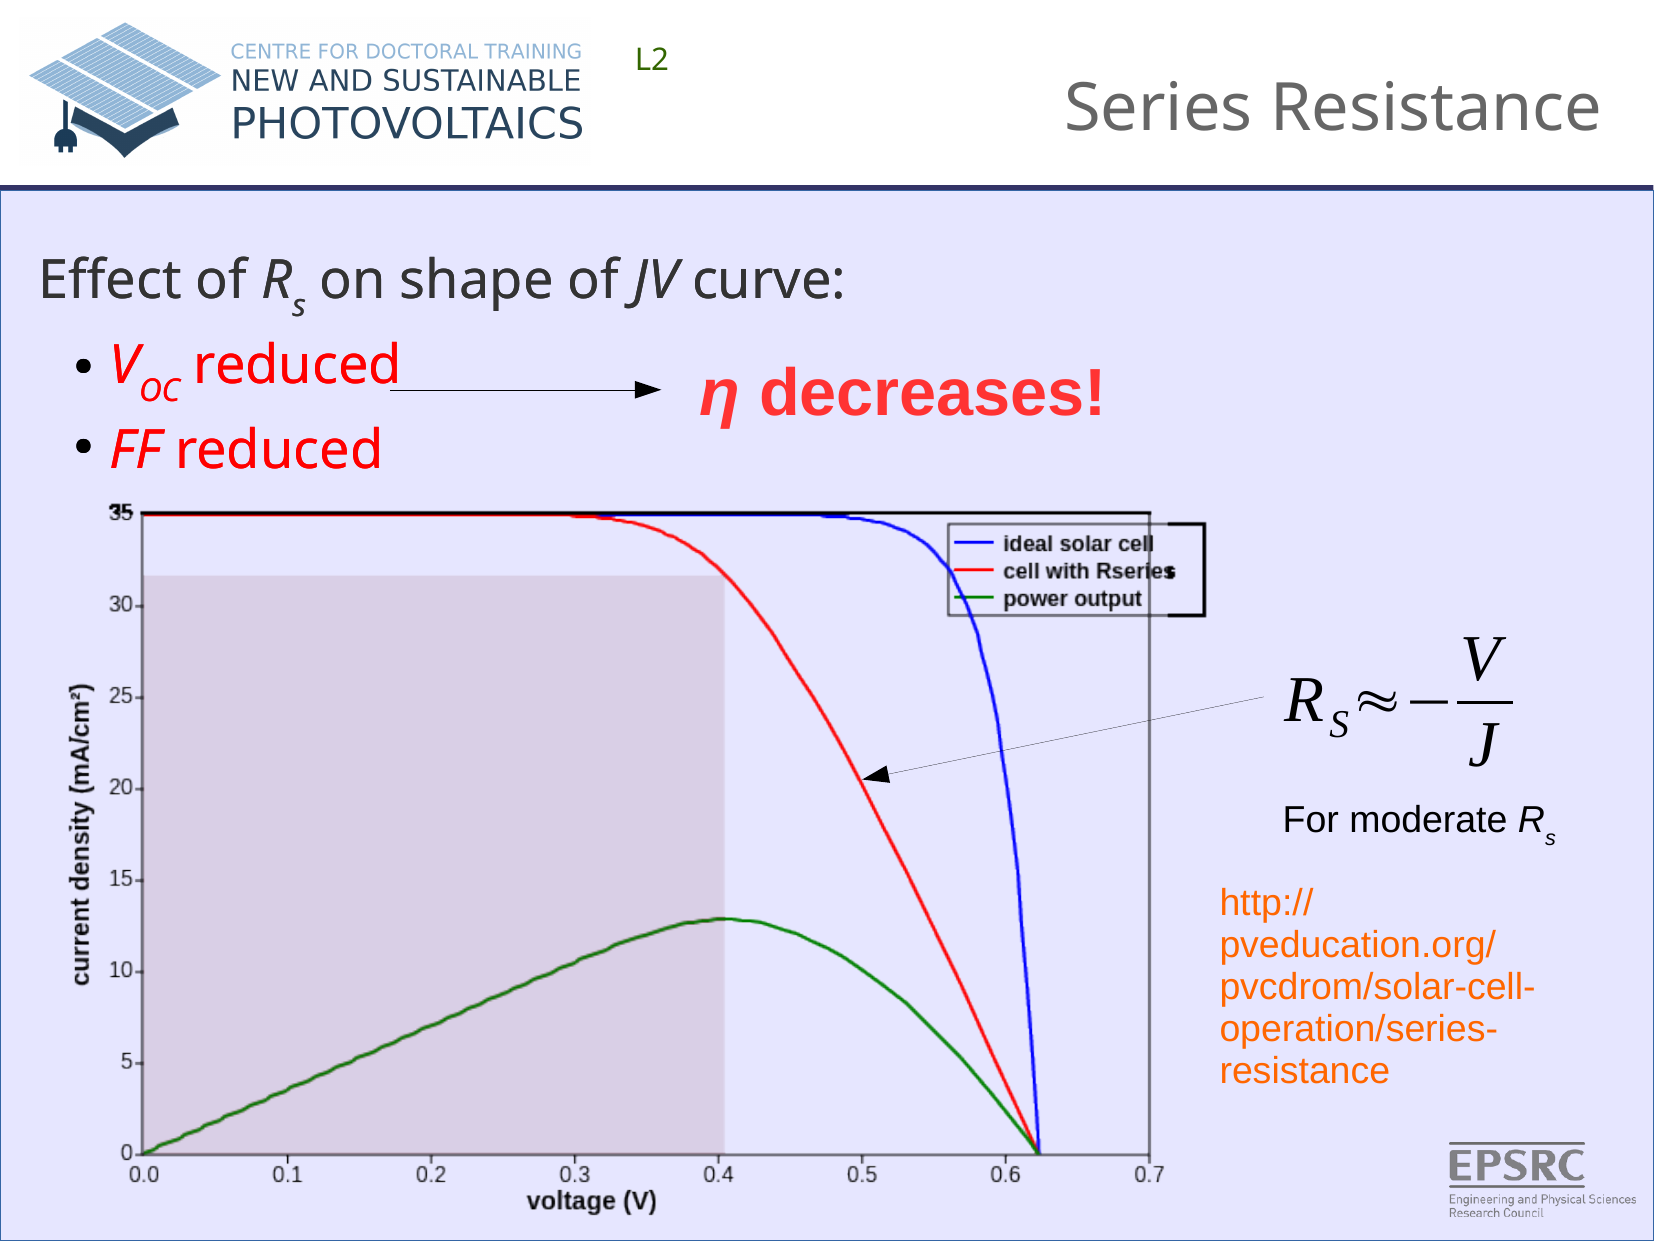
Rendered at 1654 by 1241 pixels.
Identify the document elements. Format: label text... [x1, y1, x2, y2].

picture [19, 17, 591, 166]
text_box Effect of Rs on shape of JV curve: VOC reduced FF reduced [23, 232, 1607, 623]
text_box [0, 190, 1654, 1241]
text_box Series Resistance [708, 51, 1619, 142]
text_box For moderate Rs [1267, 791, 1571, 858]
chart [1263, 622, 1534, 780]
text_box http://pveducation.org/pvcdrom/solar-cell-operation/series-resistance [1204, 874, 1591, 1170]
picture [53, 623, 1223, 1241]
picture [1449, 1142, 1636, 1217]
text_box L2 [620, 29, 880, 80]
text_box [1223, 623, 1263, 704]
